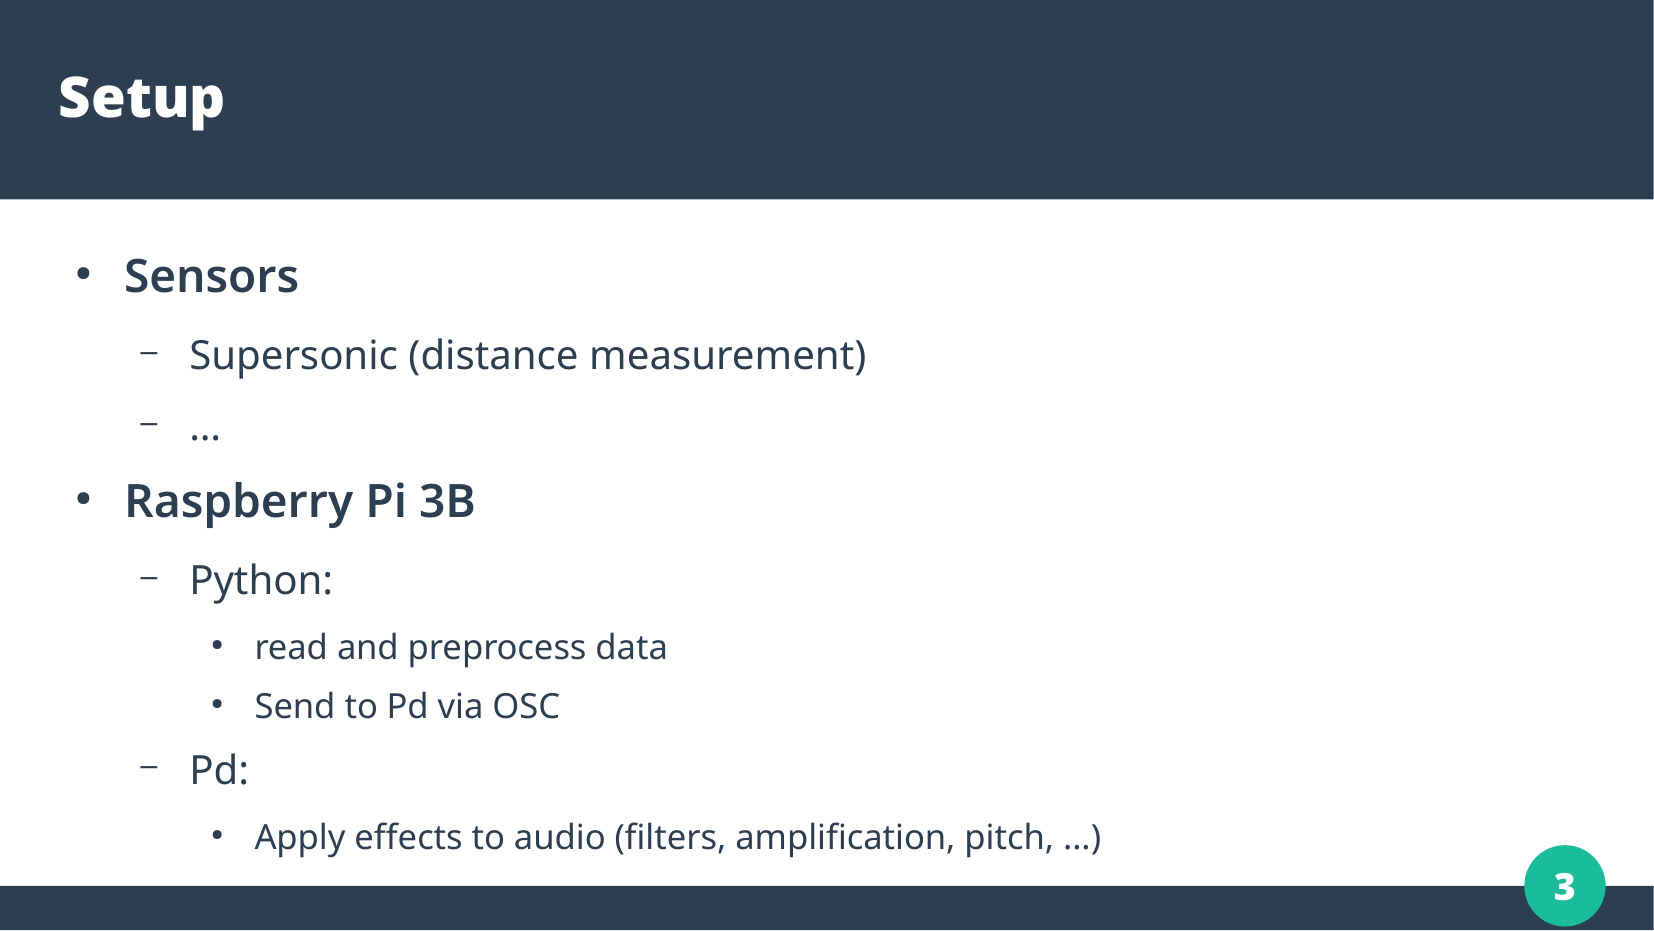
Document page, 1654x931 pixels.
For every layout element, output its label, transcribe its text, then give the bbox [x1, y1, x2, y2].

list Sensors Supersonic (distance measurement) … Raspberry Pi 3B Python: read and preprocess data Send to Pd via OSC Pd: Apply effects to audio (filters, amplification, pitch, ...) [59, 243, 1595, 864]
title Setup [59, 37, 1595, 155]
